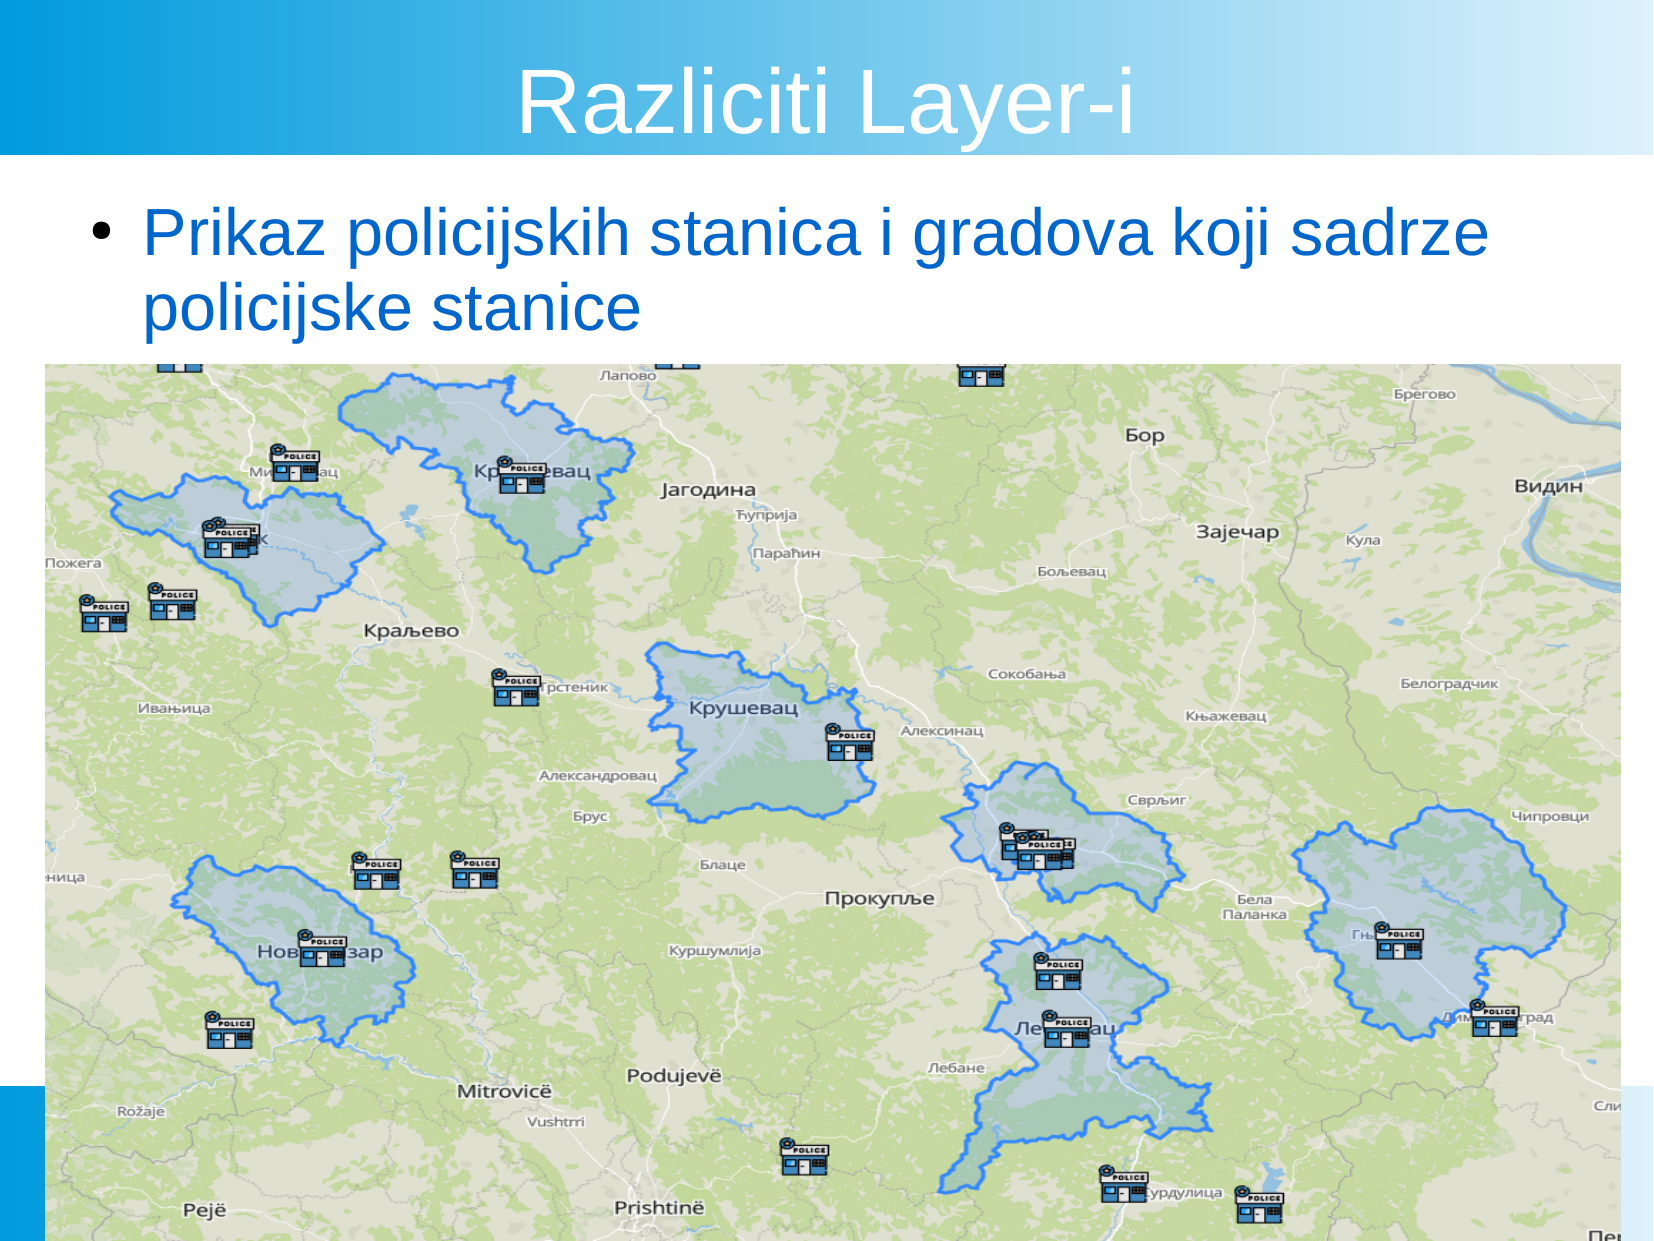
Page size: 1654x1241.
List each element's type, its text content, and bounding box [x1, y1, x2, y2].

title Razliciti Layer-i [82, 49, 1571, 155]
picture [45, 364, 1621, 1241]
list Prikaz policijskih stanica i gradova koji sadrze policijske stanice [71, 195, 1561, 364]
